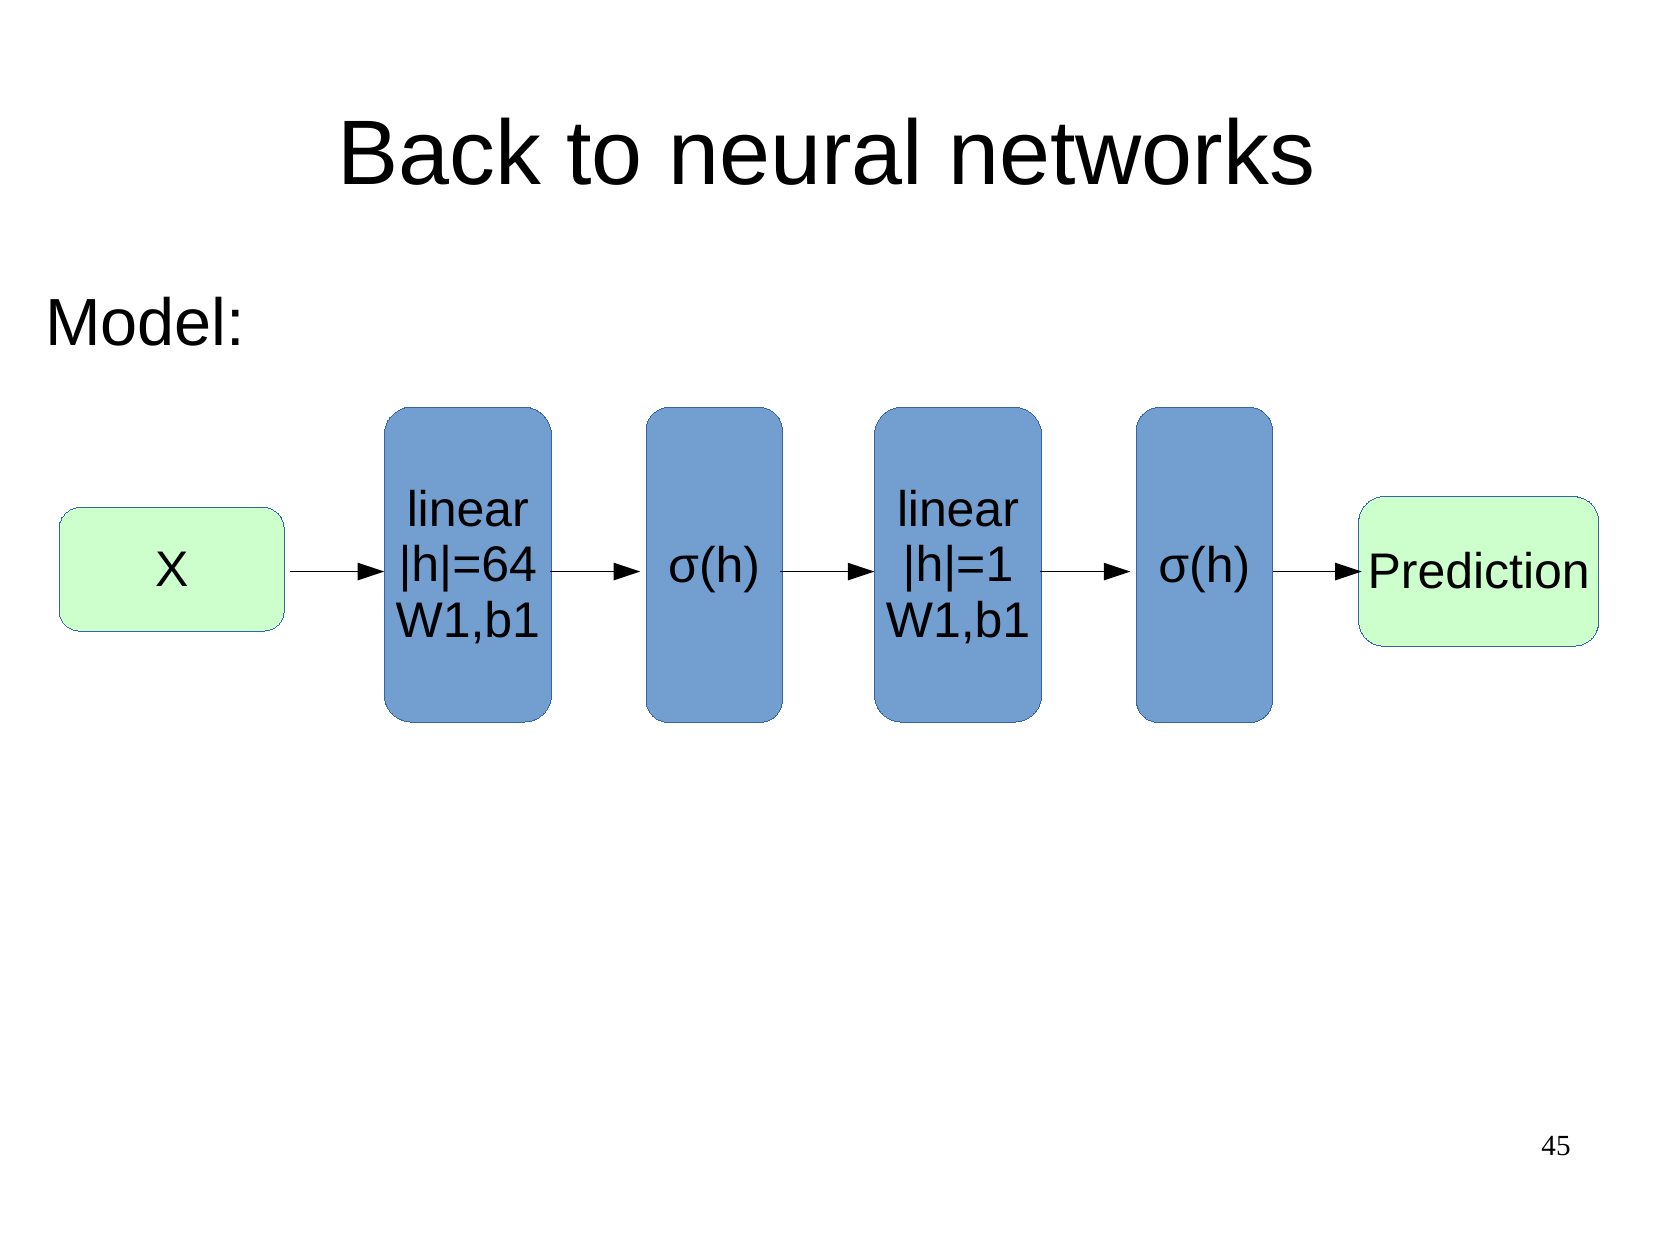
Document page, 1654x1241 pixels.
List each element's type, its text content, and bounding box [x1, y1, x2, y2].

text_box Prediction [1358, 496, 1599, 647]
title Back to neural networks [82, 49, 1571, 257]
text_box linear |h|=64 W1,b1 [384, 407, 552, 723]
text_box Model: [45, 285, 276, 361]
text_box σ(h) [1136, 407, 1273, 723]
text_box X [59, 507, 285, 632]
text_box σ(h) [646, 407, 783, 723]
text_box linear |h|=1 W1,b1 [874, 407, 1042, 723]
